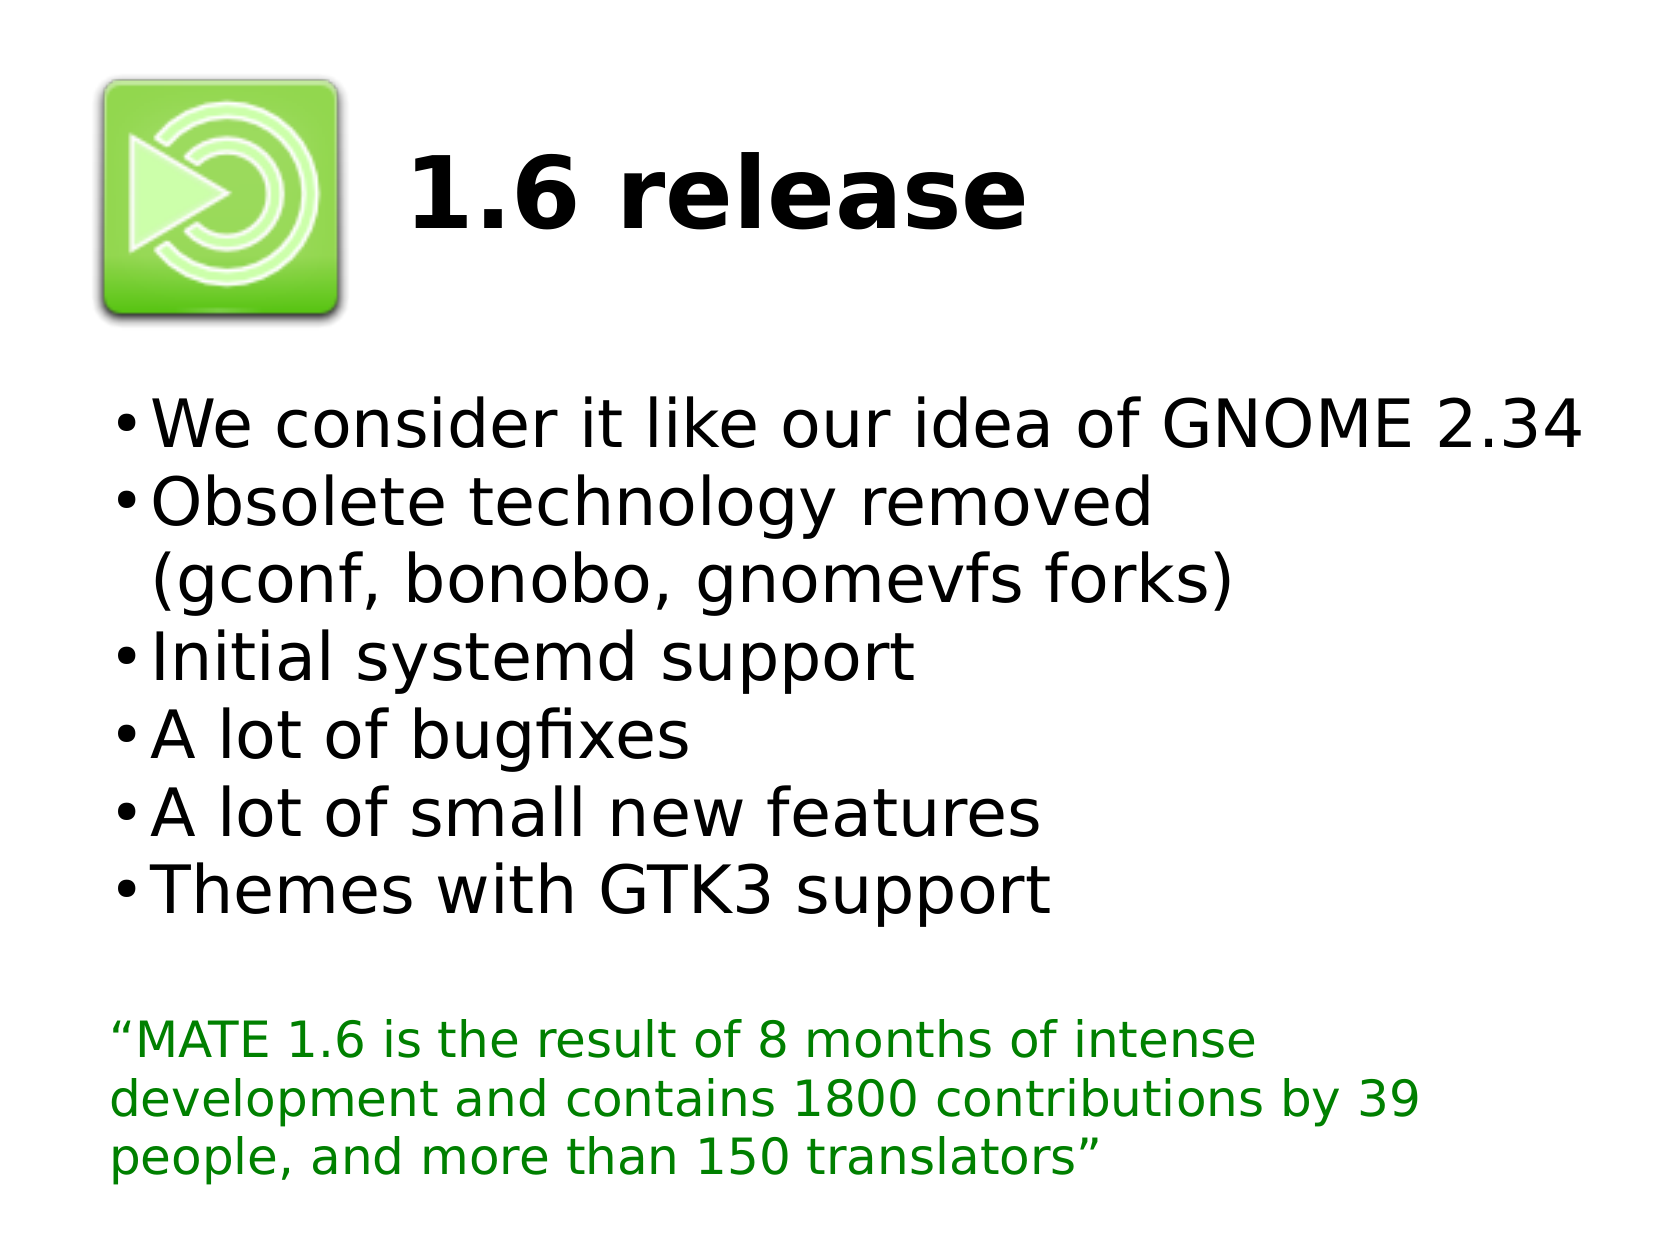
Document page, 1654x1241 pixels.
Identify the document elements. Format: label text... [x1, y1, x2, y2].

picture [88, 64, 355, 331]
text_box “MATE 1.6 is the result of 8 months of intense development and contains 1800 contributions by 39 people, and more than 150 translators” [94, 1003, 1437, 1194]
text_box We consider it like our idea of GNOME 2.34 Obsolete technology removed (gconf, bonobo, gnomevfs forks) Initial systemd support A lot of bugfixes A lot of small new features Themes with GTK3 support [100, 377, 1602, 938]
text_box 1.6 release [389, 128, 1465, 260]
